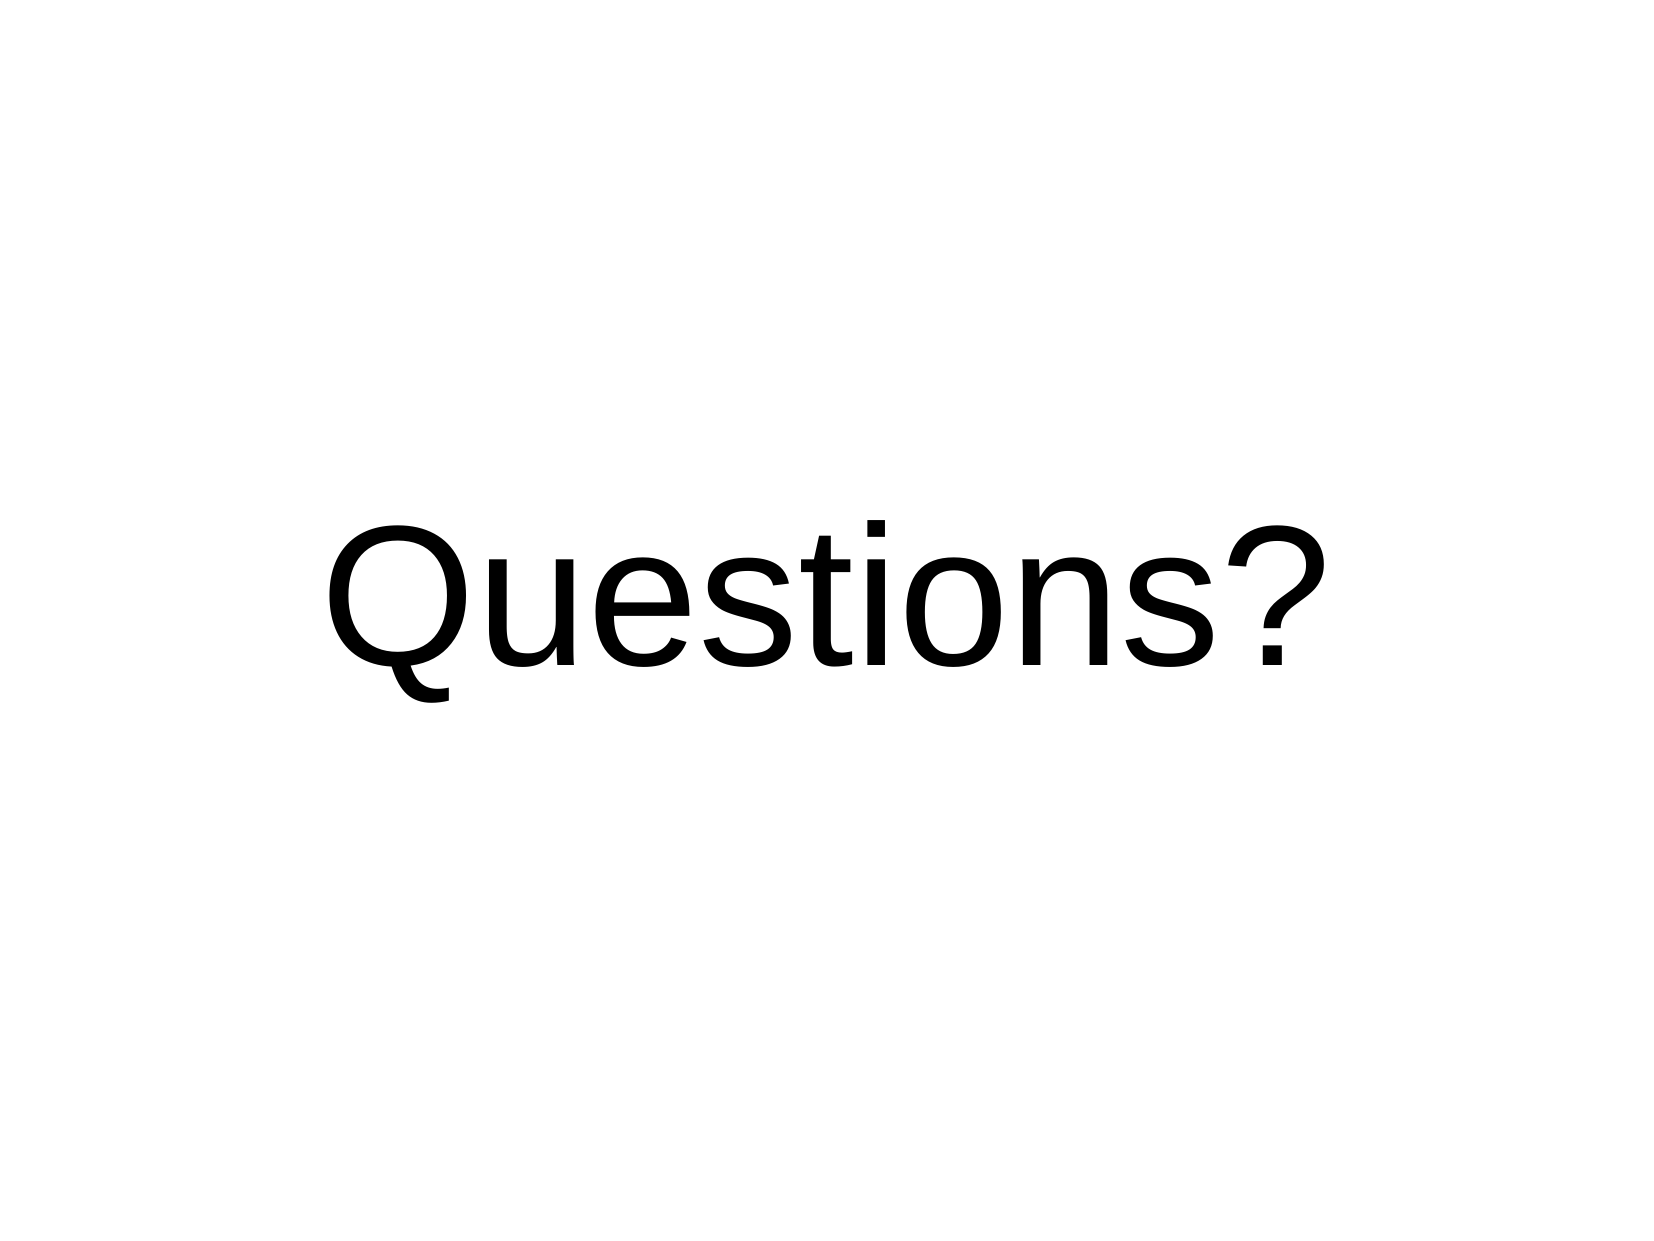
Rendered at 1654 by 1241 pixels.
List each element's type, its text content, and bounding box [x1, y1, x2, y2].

title Questions? [82, 484, 1571, 708]
